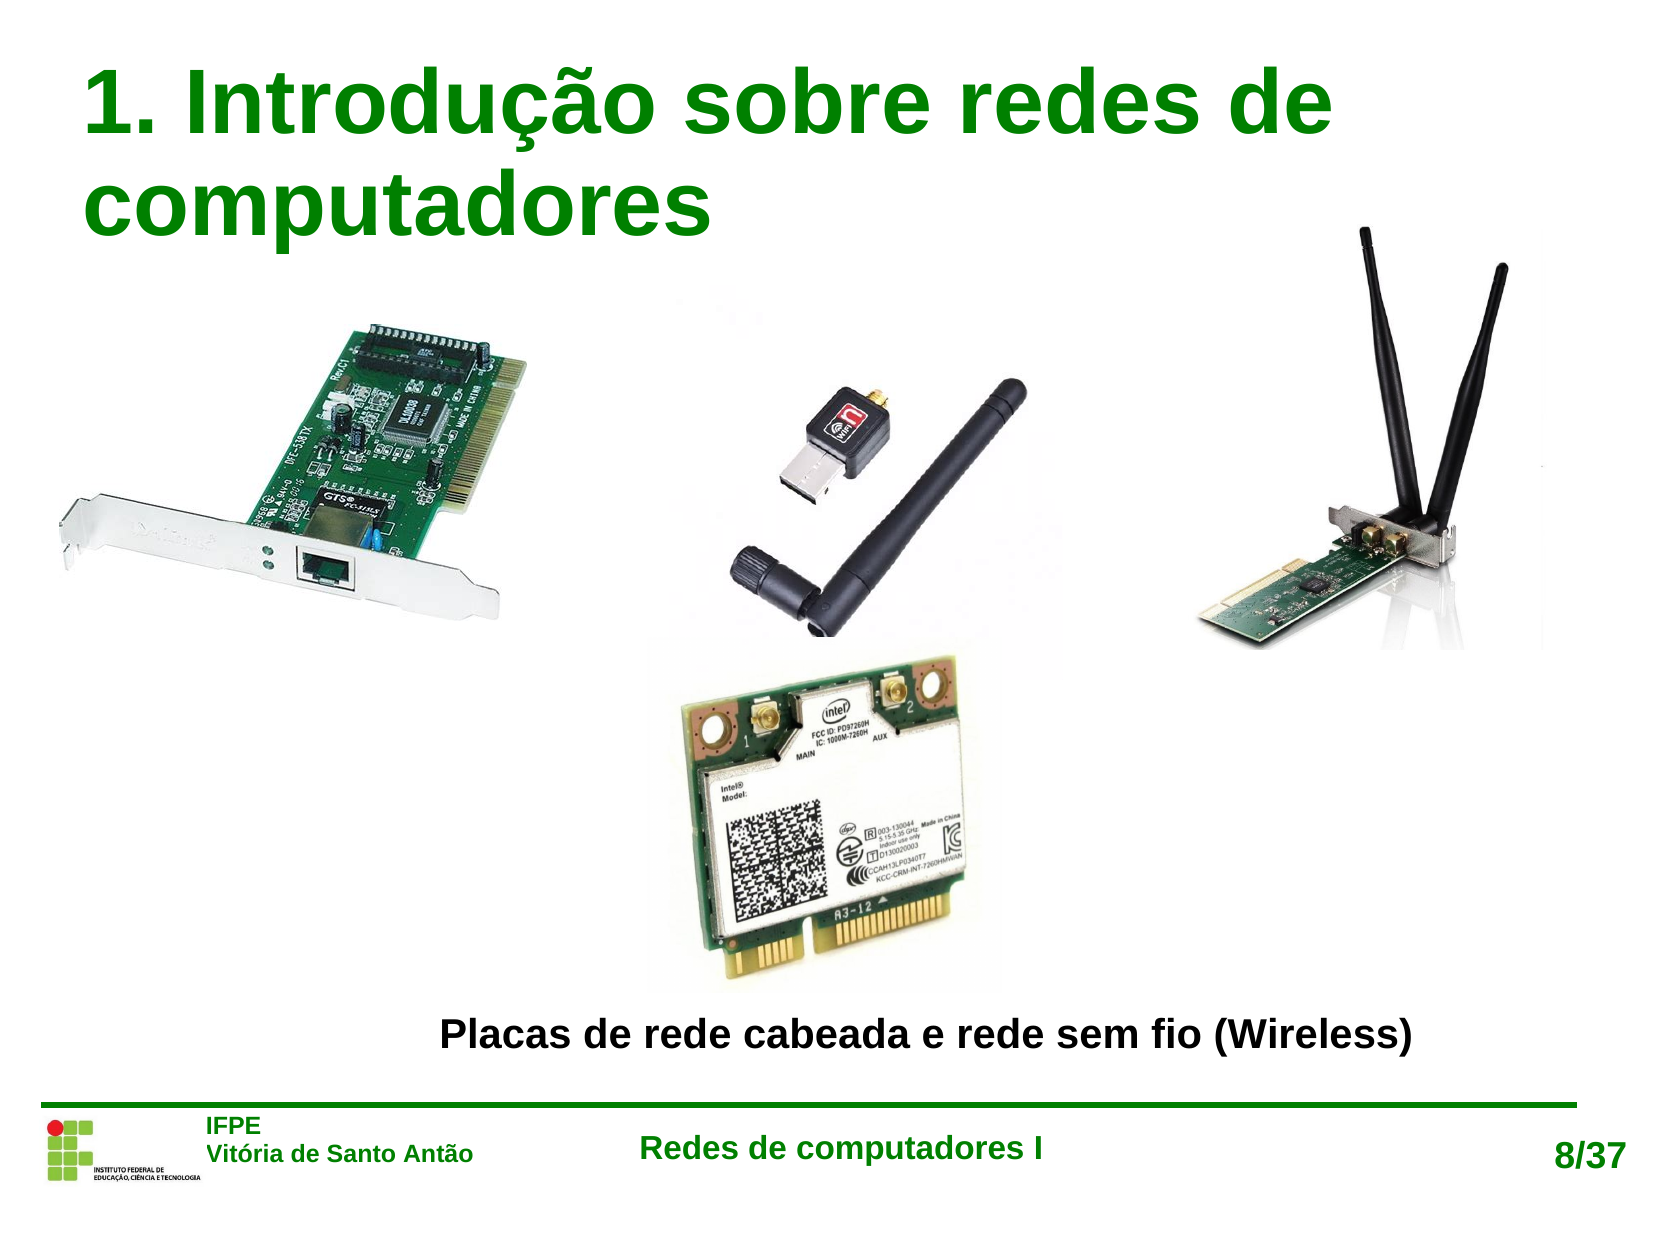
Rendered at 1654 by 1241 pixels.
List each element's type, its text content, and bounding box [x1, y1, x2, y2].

picture [59, 324, 527, 621]
title 1. Introdução sobre redes de computadores [82, 49, 1571, 257]
text_box Placas de rede cabeada e rede sem fio (Wireless) [424, 1003, 1429, 1066]
picture [39, 1111, 207, 1191]
picture [1151, 224, 1565, 650]
picture [647, 285, 1063, 993]
